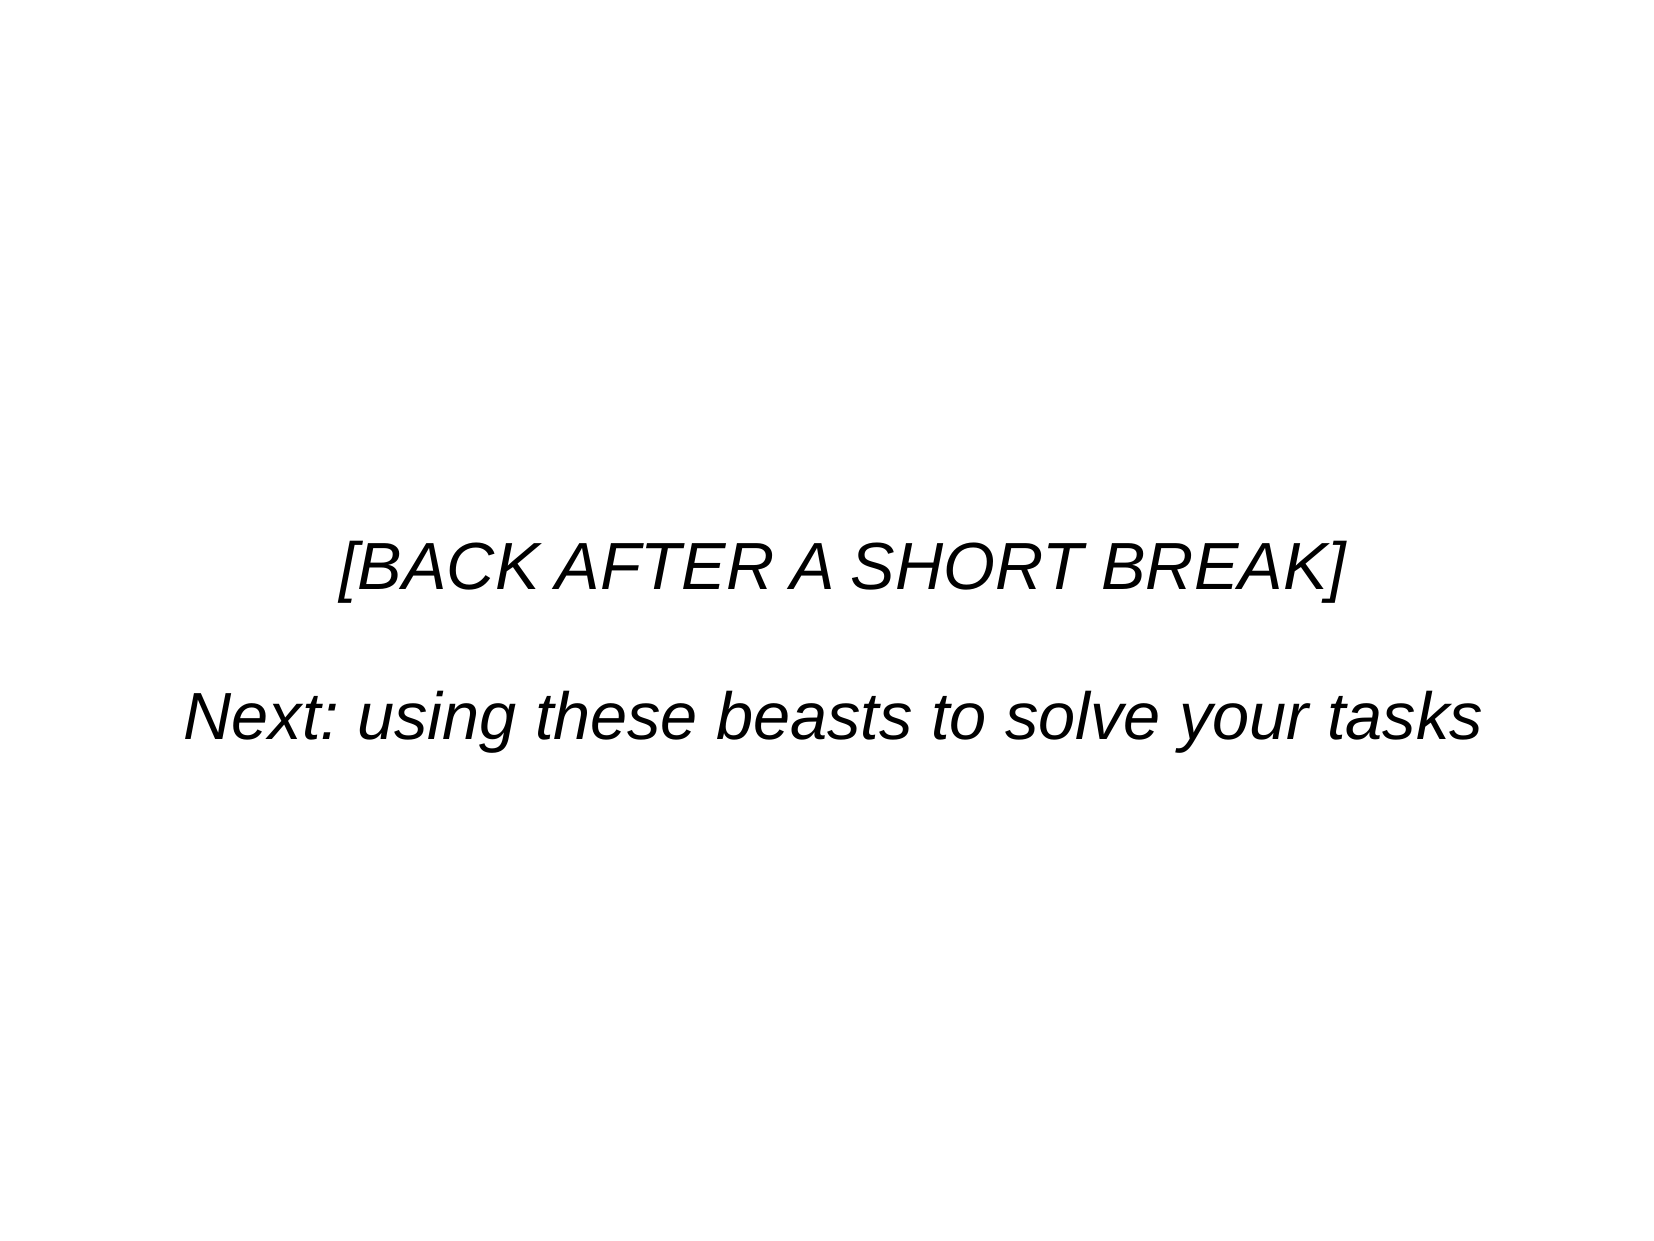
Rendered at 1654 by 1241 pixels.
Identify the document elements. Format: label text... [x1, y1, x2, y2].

subtitle [BACK AFTER A SHORT BREAK] Next: using these beasts to solve your tasks [90, 281, 1579, 1002]
